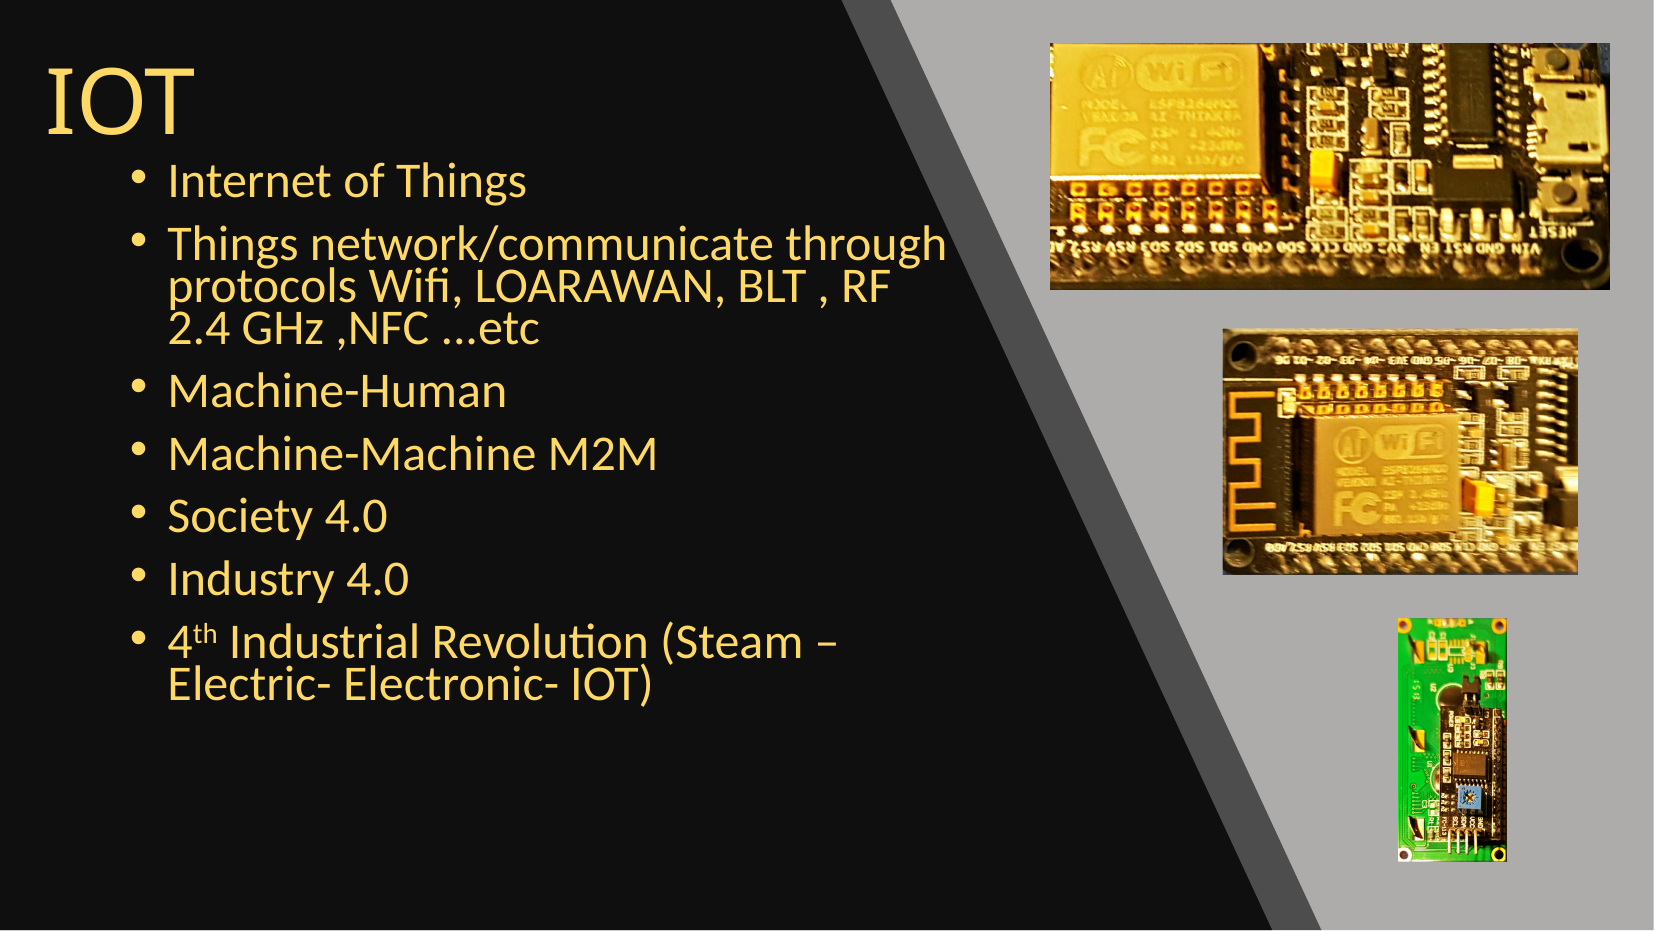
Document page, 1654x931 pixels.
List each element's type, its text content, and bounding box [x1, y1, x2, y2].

picture [1398, 618, 1507, 863]
list Internet of Things Things network/communicate through protocols Wifi, LOARAWAN, BLT , RF 2.4 GHz ,NFC ...etc Machine-Human Machine-Machine M2M Society 4.0 Industry 4.0 4th Industrial Revolution (Steam –Electric- Electronic- IOT) [115, 156, 976, 721]
picture [1222, 329, 1578, 575]
picture [1050, 43, 1610, 290]
text_box [0, 0, 1322, 931]
title IOT [30, 15, 734, 195]
